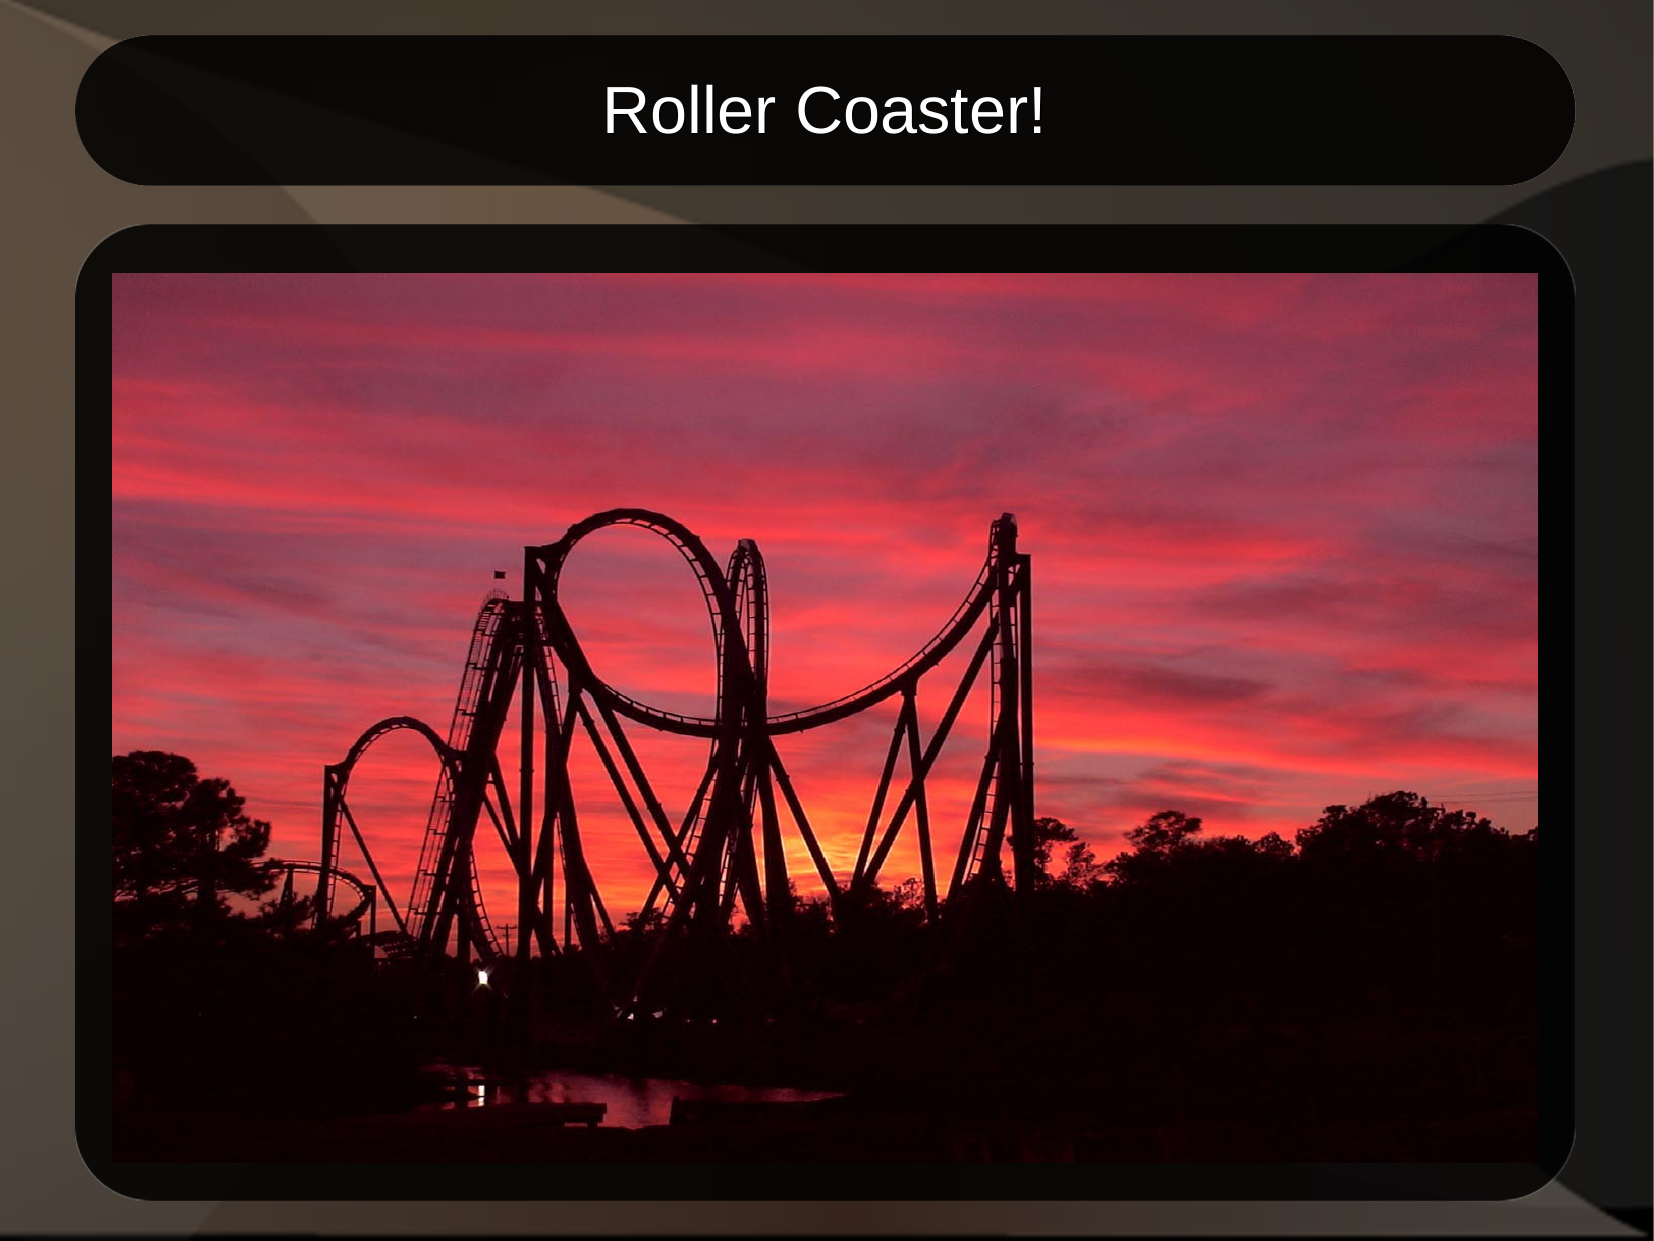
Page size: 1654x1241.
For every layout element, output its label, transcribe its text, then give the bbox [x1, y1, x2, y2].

picture [0, 0, 1654, 1241]
text_box [75, 225, 1576, 1201]
text_box Roller Coaster! [75, 35, 1576, 186]
